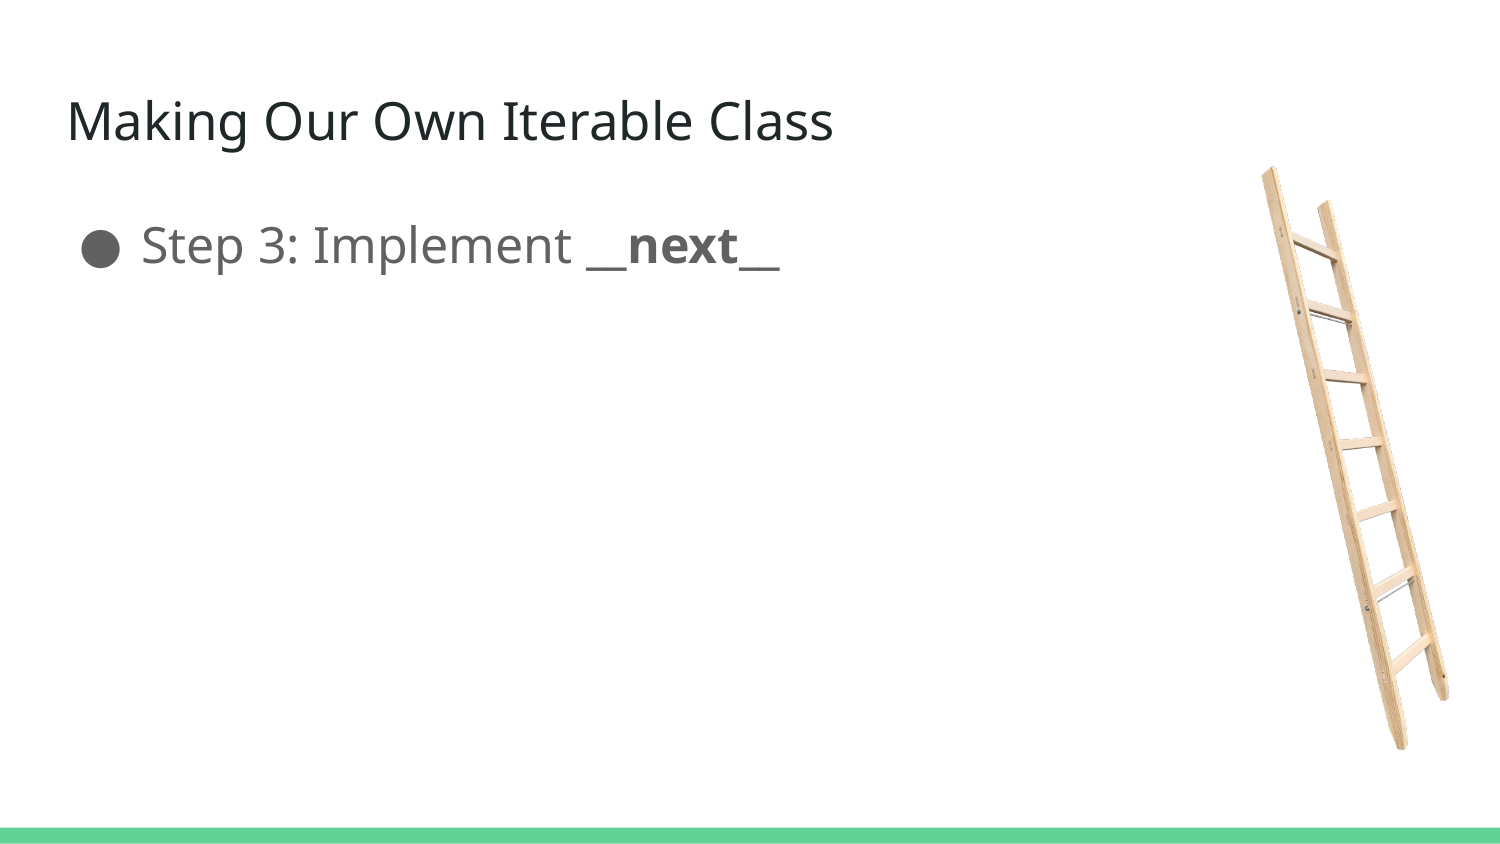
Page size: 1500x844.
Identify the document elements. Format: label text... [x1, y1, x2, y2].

title Making Our Own Iterable Class [51, 72, 1449, 167]
list Step 3: Implement __next__ [51, 189, 1182, 750]
picture [1261, 166, 1449, 750]
